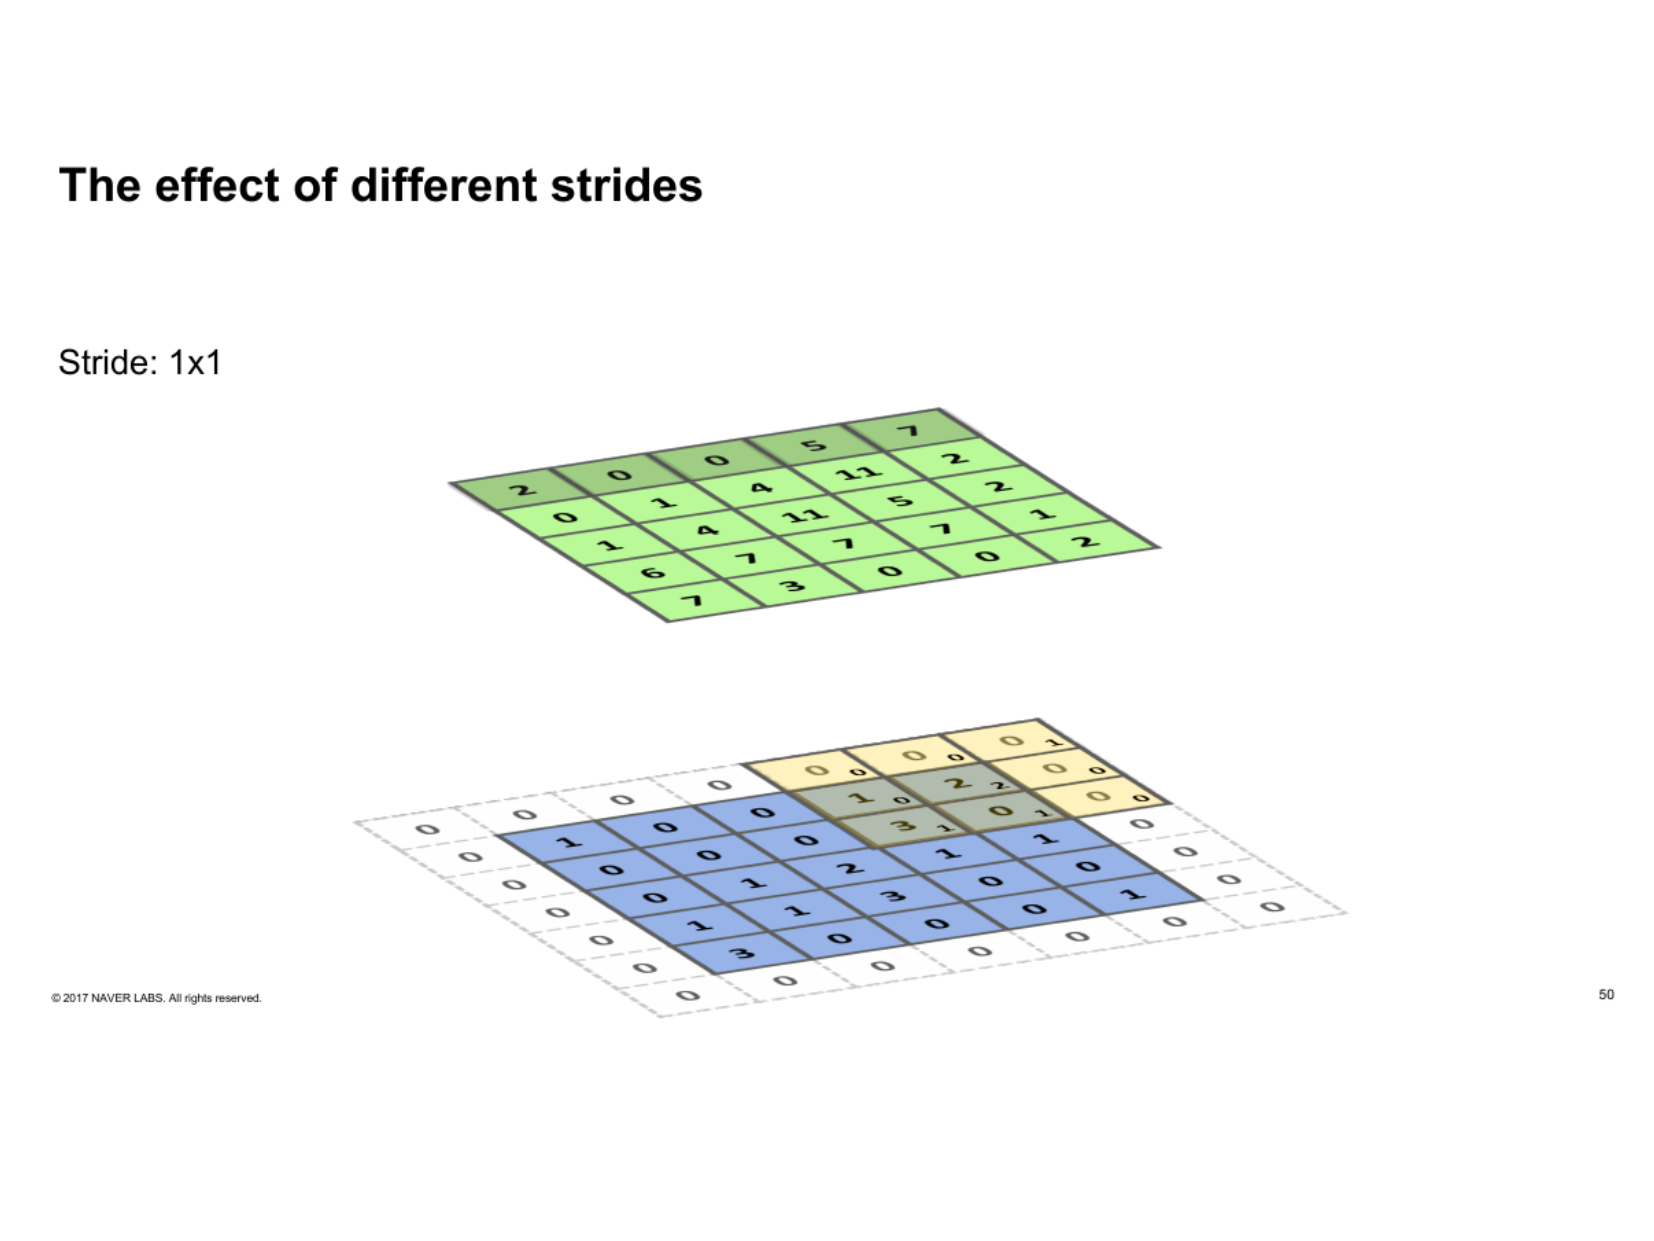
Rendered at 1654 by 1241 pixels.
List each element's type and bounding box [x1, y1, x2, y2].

picture [2, 116, 1654, 1042]
